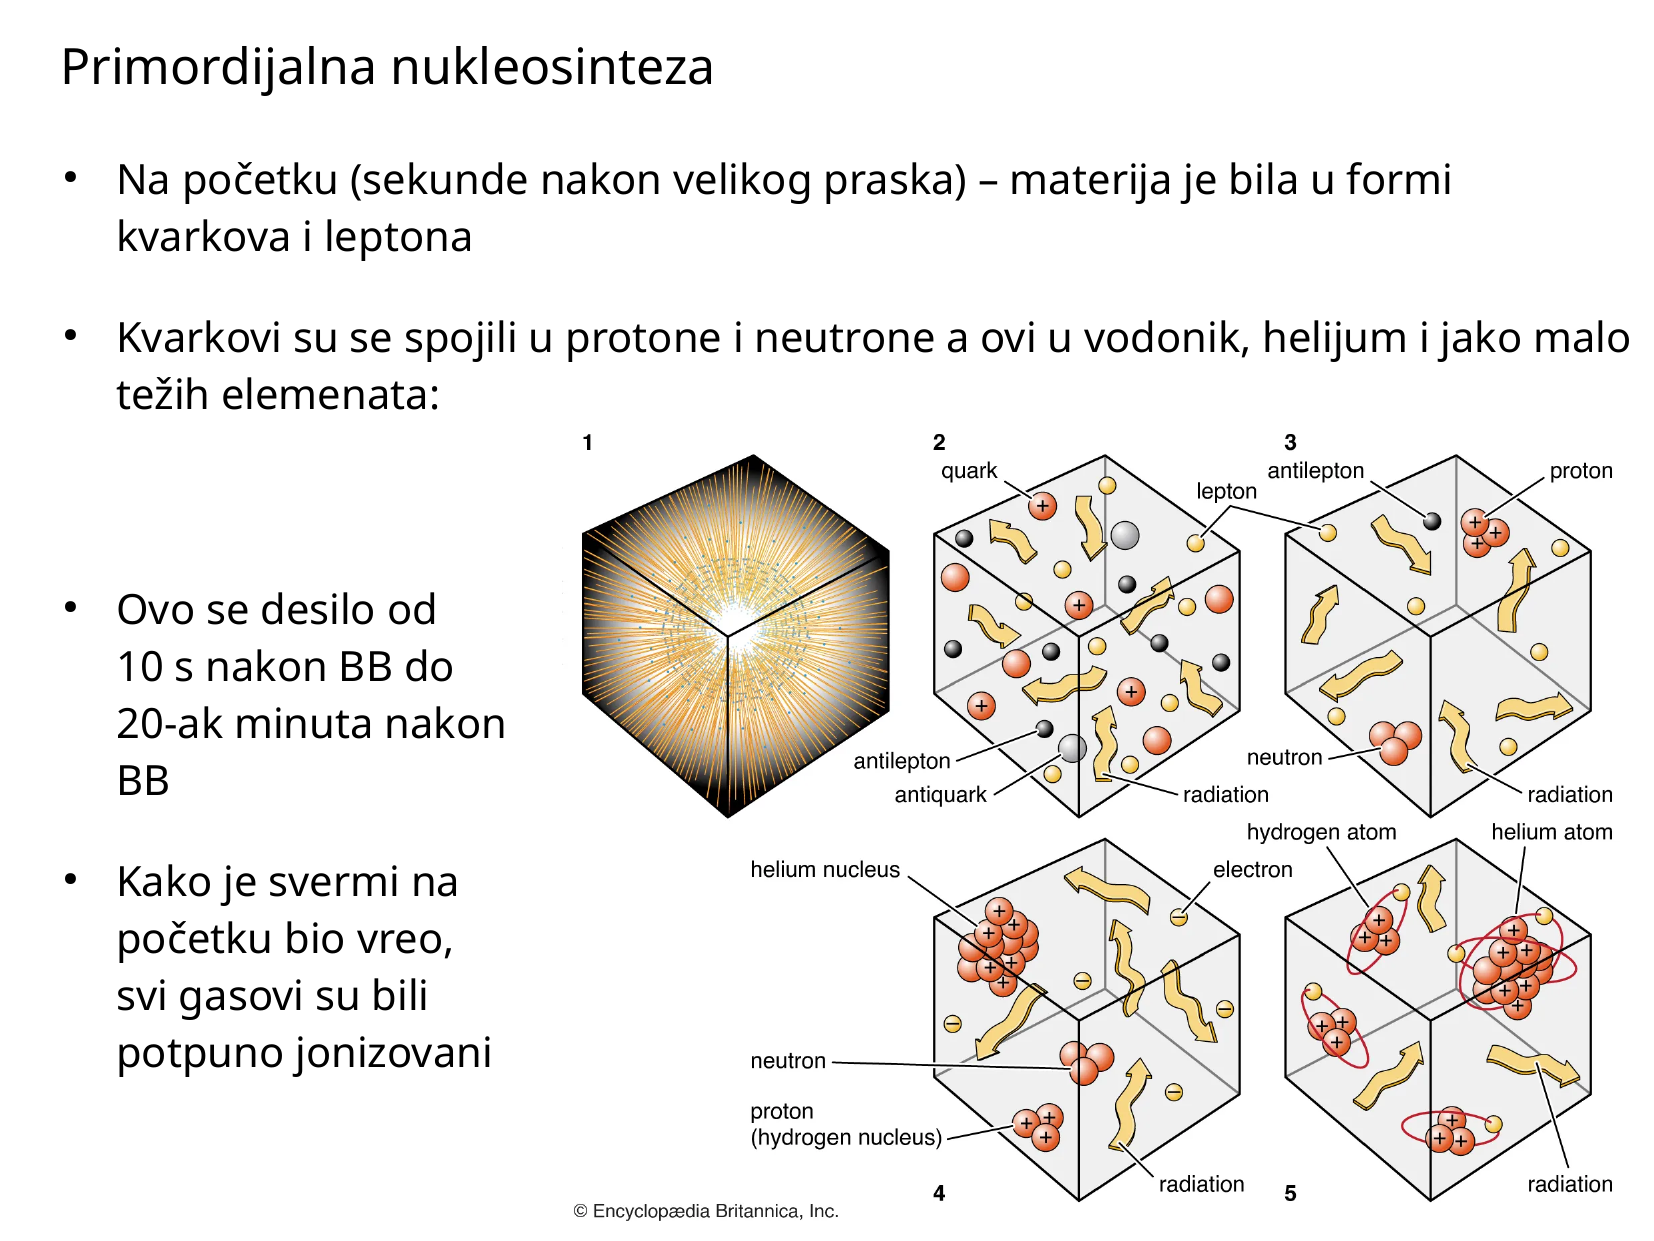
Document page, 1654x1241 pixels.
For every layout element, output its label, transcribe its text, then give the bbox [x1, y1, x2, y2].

picture [562, 412, 1630, 1227]
list Na početku (sekunde nakon velikog praska) – materija je bila u formi kvarkova i leptona Kvarkovi su se spojili u protone i neutrone a ovi u vodonik, helijum i jako malo težih elemenata: Ovo se desilo od 10 s nakon BB do 20-ak minuta nakon BB Kako je svermi na početku bio vreo, svi gasovi su bili potpuno jonizovani [45, 150, 1635, 1173]
title Primordijalna nukleosinteza [59, 17, 1648, 113]
